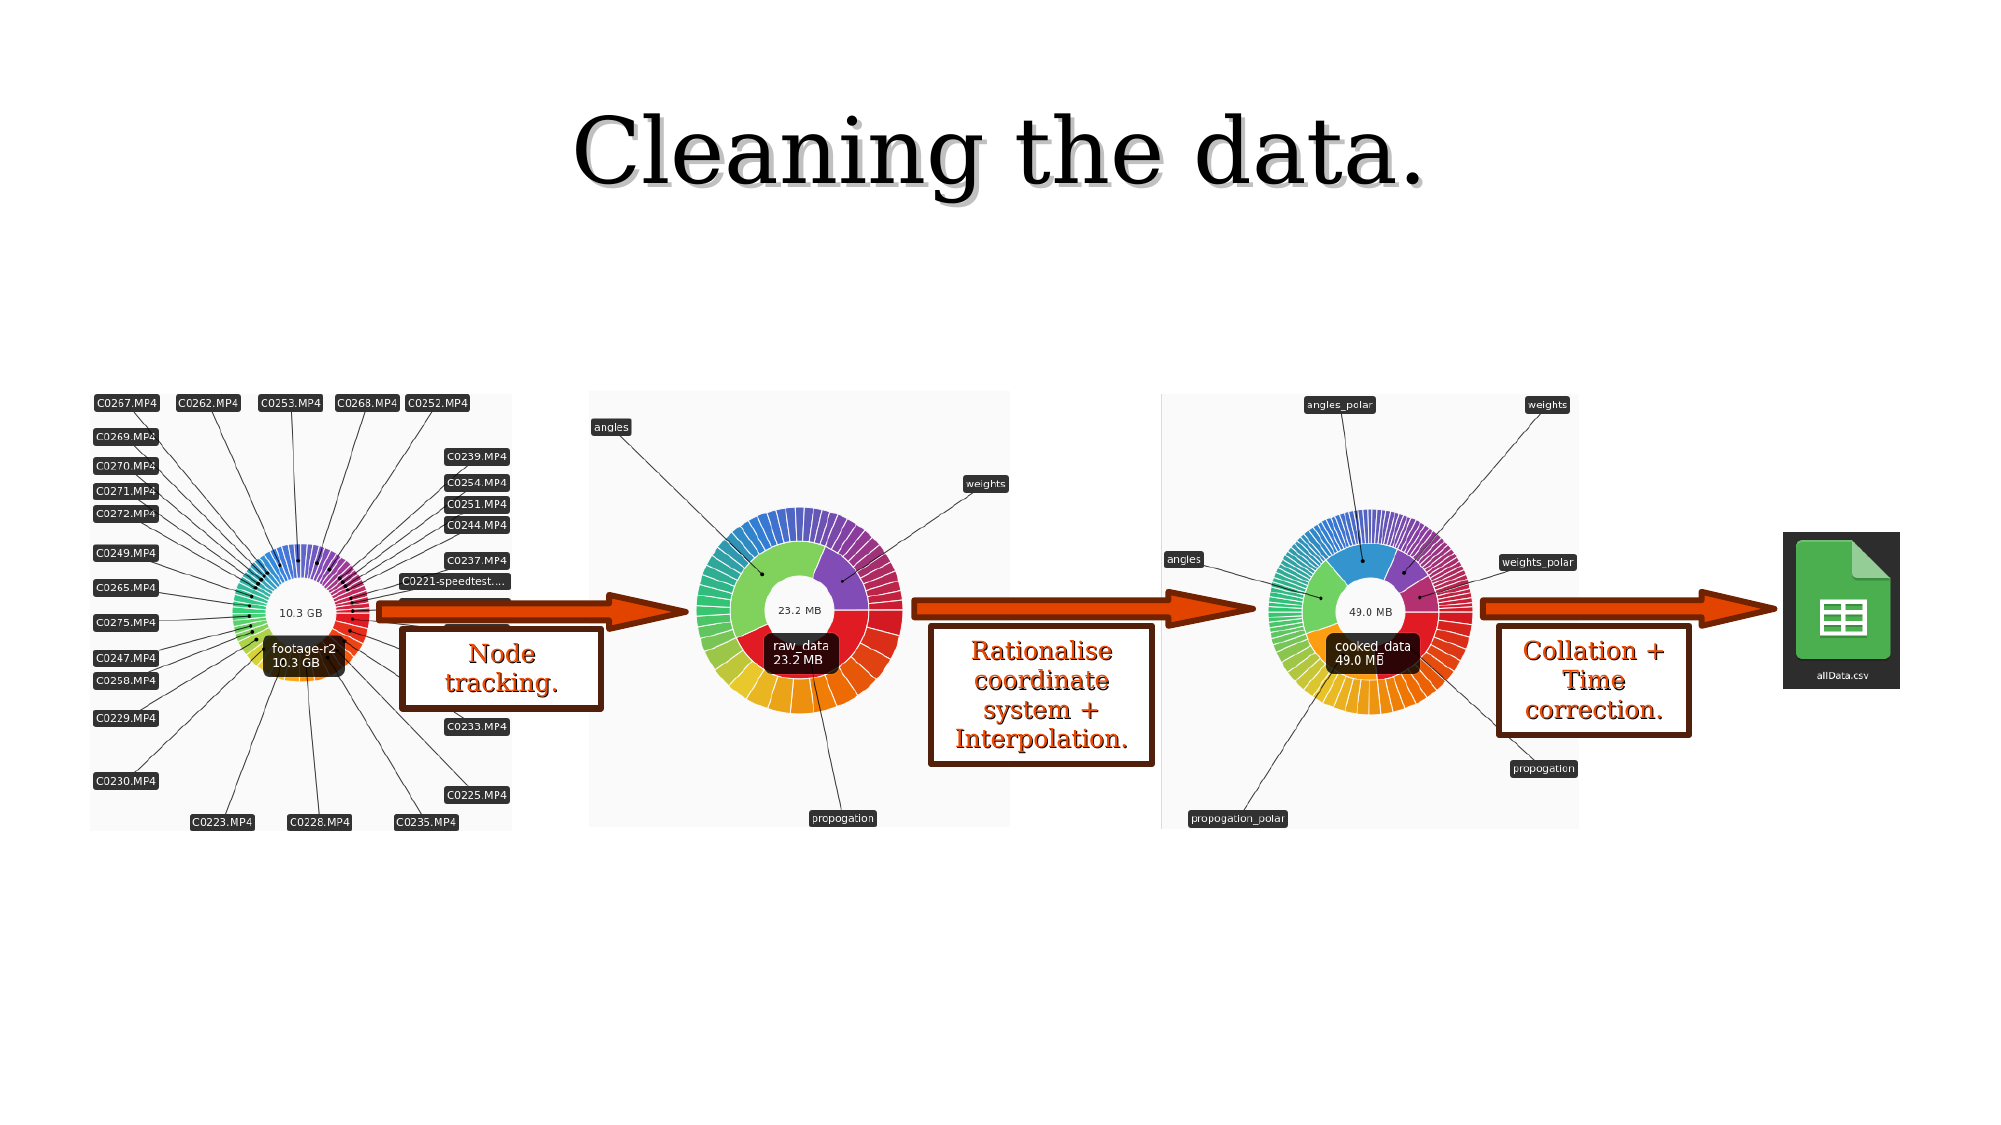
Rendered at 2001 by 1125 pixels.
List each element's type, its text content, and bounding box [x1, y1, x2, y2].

text_box Node tracking. [402, 628, 601, 709]
text_box [1482, 591, 1775, 626]
title Cleaning the data. [514, 84, 1486, 249]
text_box Collation + Time correction. [1499, 625, 1690, 735]
picture [90, 394, 512, 831]
picture [1783, 532, 1900, 689]
text_box [914, 591, 1254, 626]
text_box [379, 594, 686, 629]
picture [589, 391, 1010, 827]
text_box Rationalise coordinate system + Interpolation. [931, 625, 1152, 765]
picture [1161, 394, 1579, 829]
